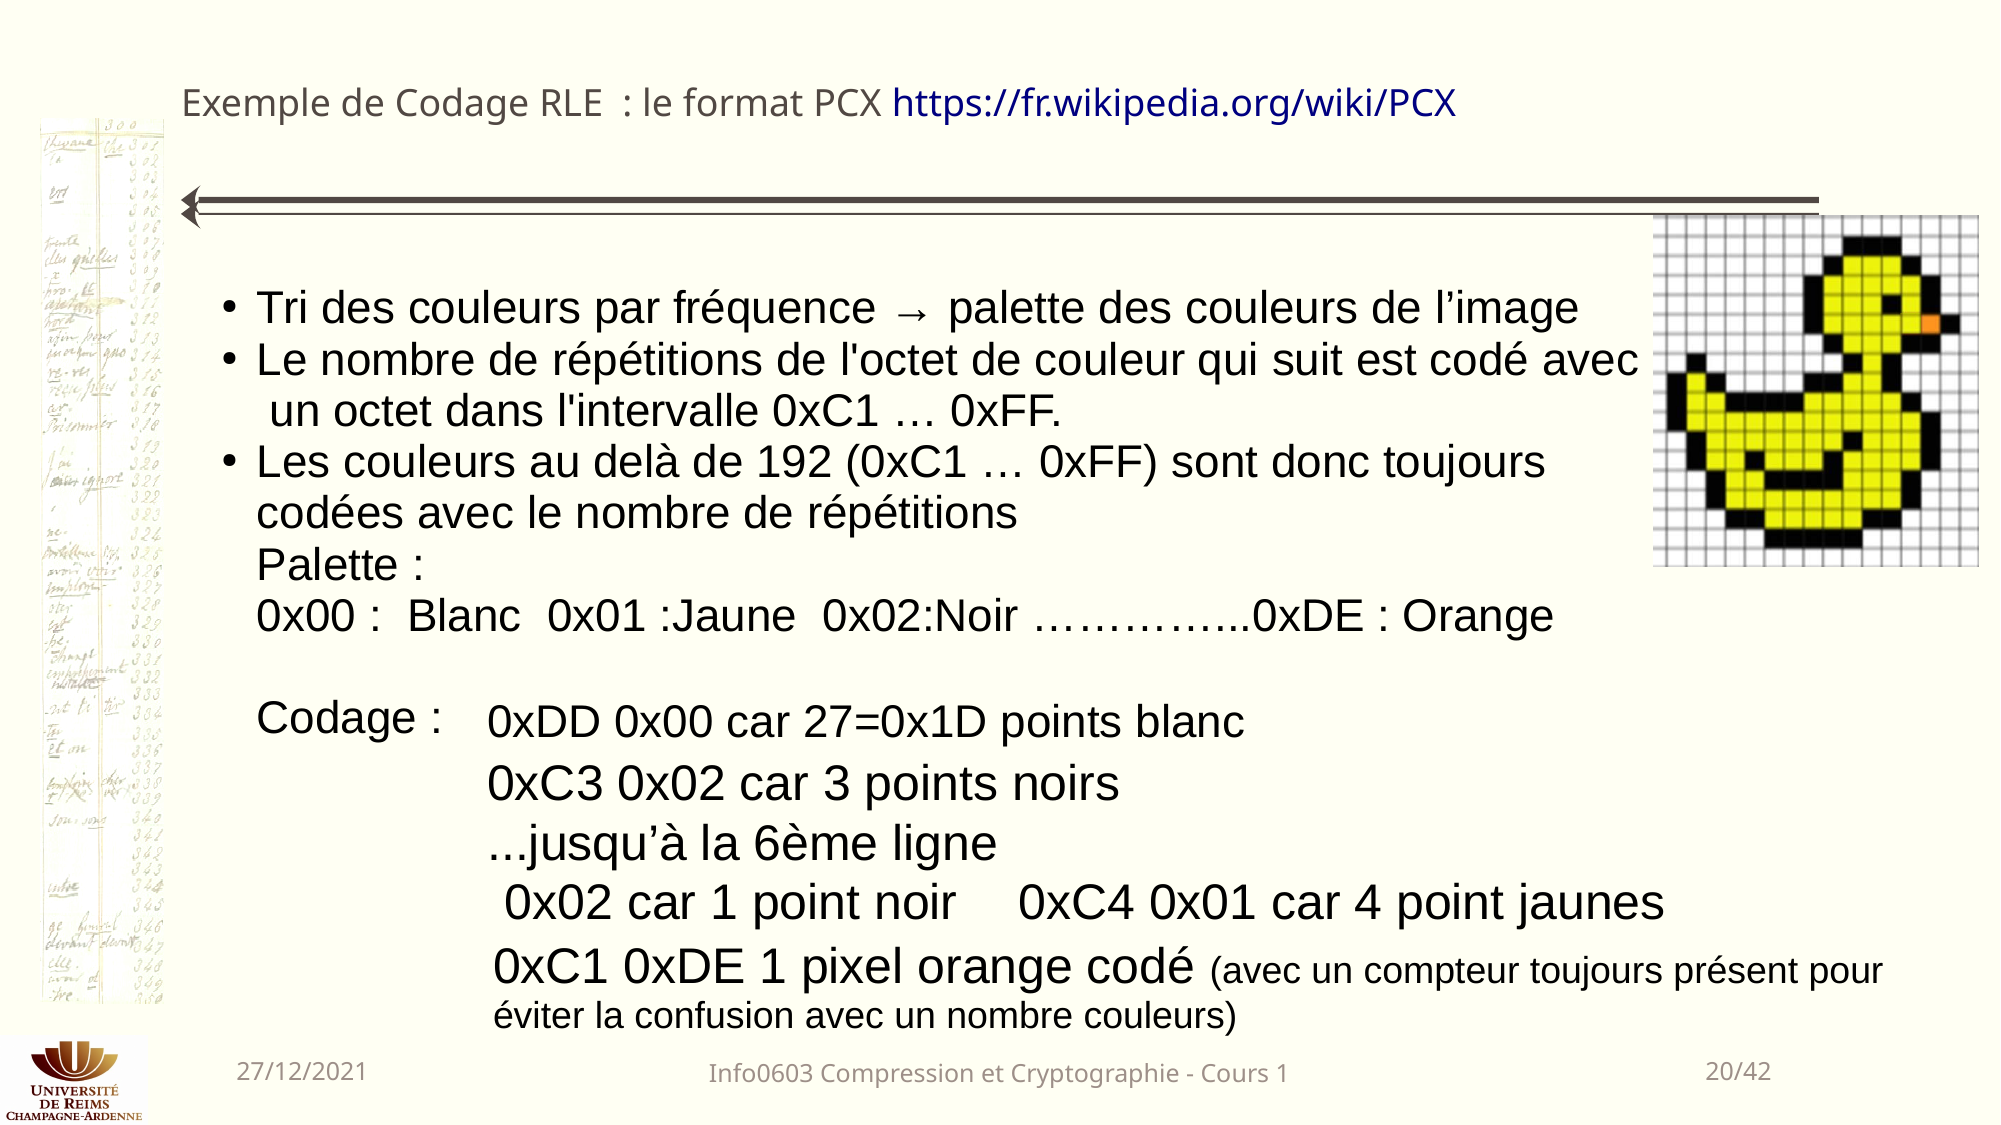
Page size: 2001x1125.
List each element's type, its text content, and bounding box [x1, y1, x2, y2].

text_box 0xC3 0x02 car 3 points noirs [472, 754, 1418, 812]
text_box 0x02 car 1 point noir [490, 874, 993, 931]
text_box 0xDD 0x00 car 27=0x1D points blanc [472, 688, 1684, 755]
text_box 0xC1 0xDE 1 pixel orange codé (avec un compteur toujours présent pour éviter la confusion avec un nombre couleurs) [478, 958, 1949, 1016]
picture [1653, 215, 1979, 567]
title Exemple de Codage RLE : le format PCX https://fr.wikipedia.org/wiki/PCX [181, 12, 1819, 193]
picture [40, 118, 164, 1004]
text_box Tri des couleurs par fréquence → palette des couleurs de l’image Le nombre de répétitions de l'octet de couleur qui suit est codé avec un octet dans l'intervalle 0xC1 … 0xFF. Les couleurs au delà de 192 (0xC1 … 0xFF) sont donc toujours codées avec le nombre de répétitions Palette : 0x00 : Blanc 0x01 :Jaune 0x02:Noir …………...0xDE : Orange Codage : [206, 265, 1861, 812]
picture [0, 1035, 148, 1125]
text_box ...jusqu’à la 6ème ligne [472, 815, 1329, 872]
text_box 0xC4 0x01 car 4 point jaunes [1003, 874, 1802, 931]
